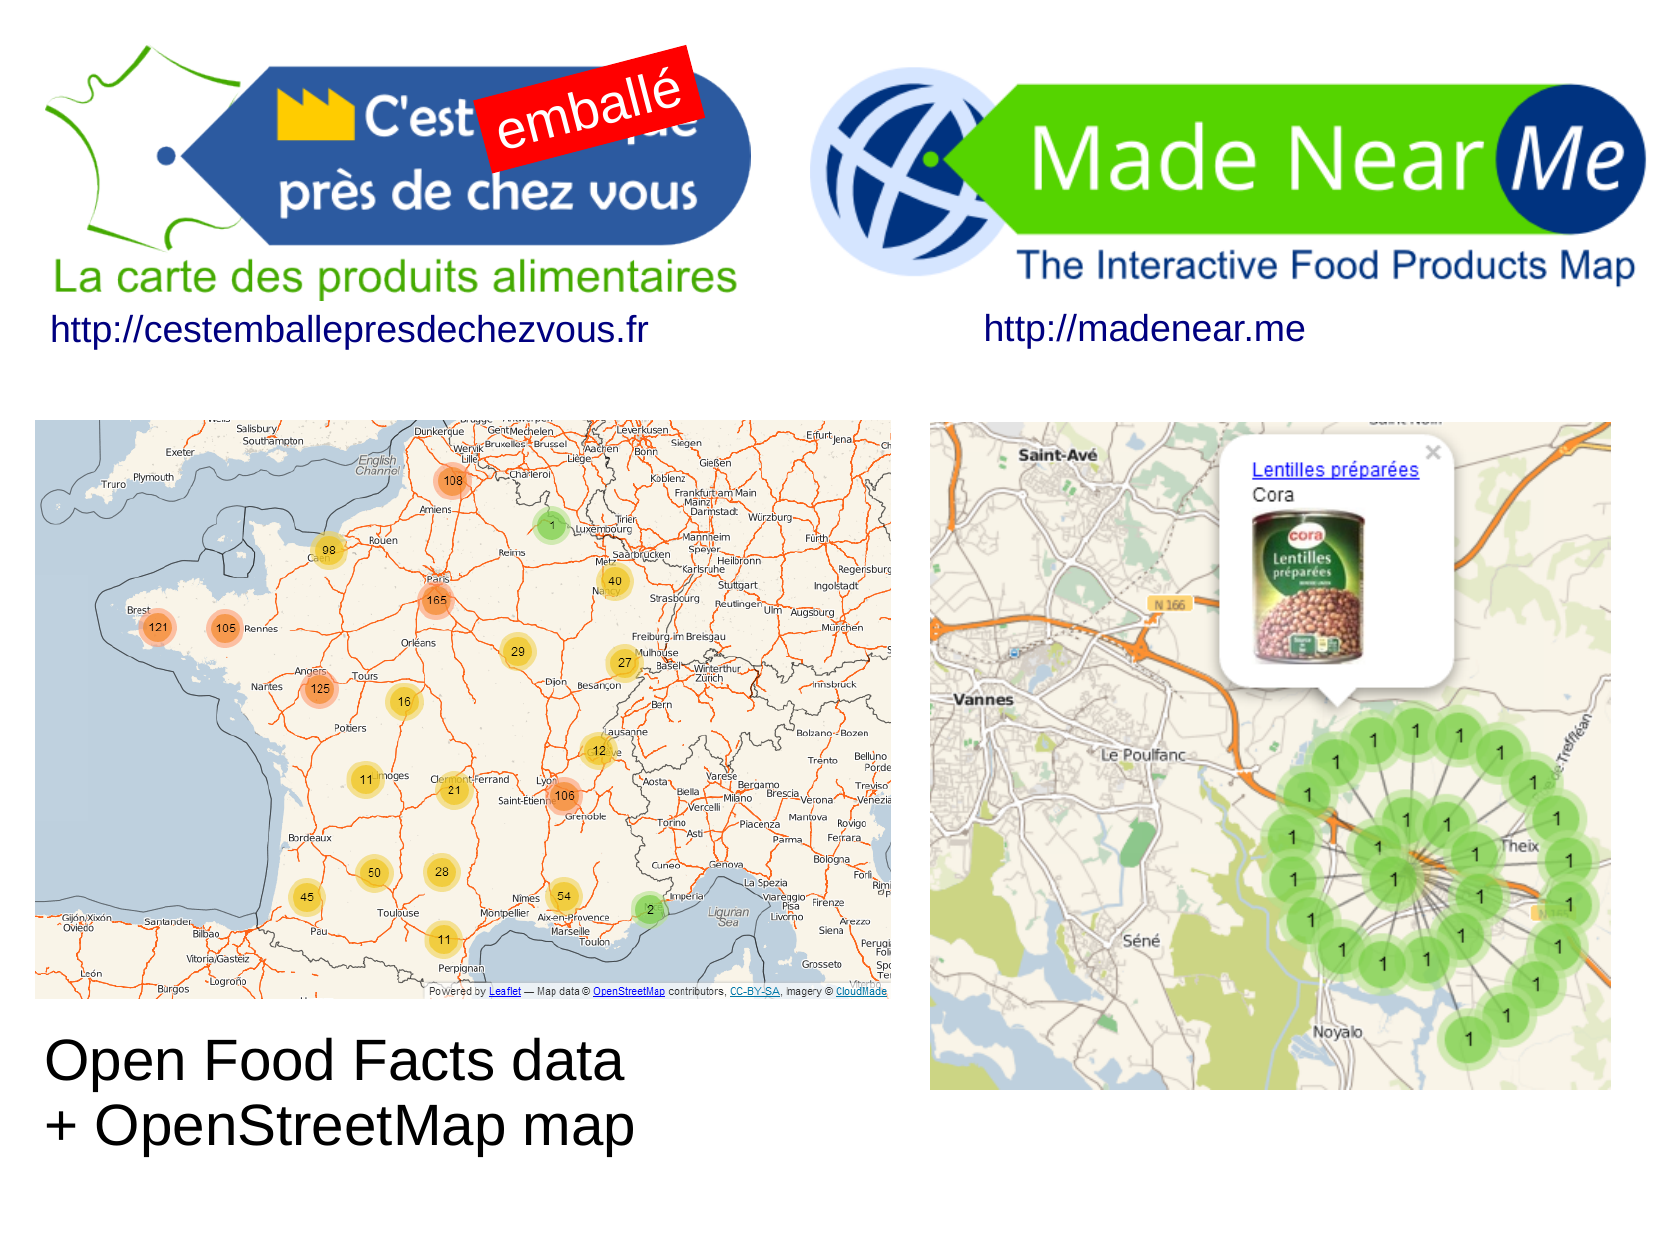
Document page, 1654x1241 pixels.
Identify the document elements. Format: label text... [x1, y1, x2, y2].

picture [35, 419, 891, 1000]
text_box http://cestemballepresdechezvous.fr [35, 300, 721, 400]
text_box Open Food Facts data + OpenStreetMap map [30, 1020, 652, 1166]
picture [930, 422, 1611, 1090]
text_box http://madenear.me [968, 300, 1654, 399]
picture [810, 31, 1649, 323]
text_box emballé [473, 44, 706, 174]
picture [45, 44, 751, 301]
